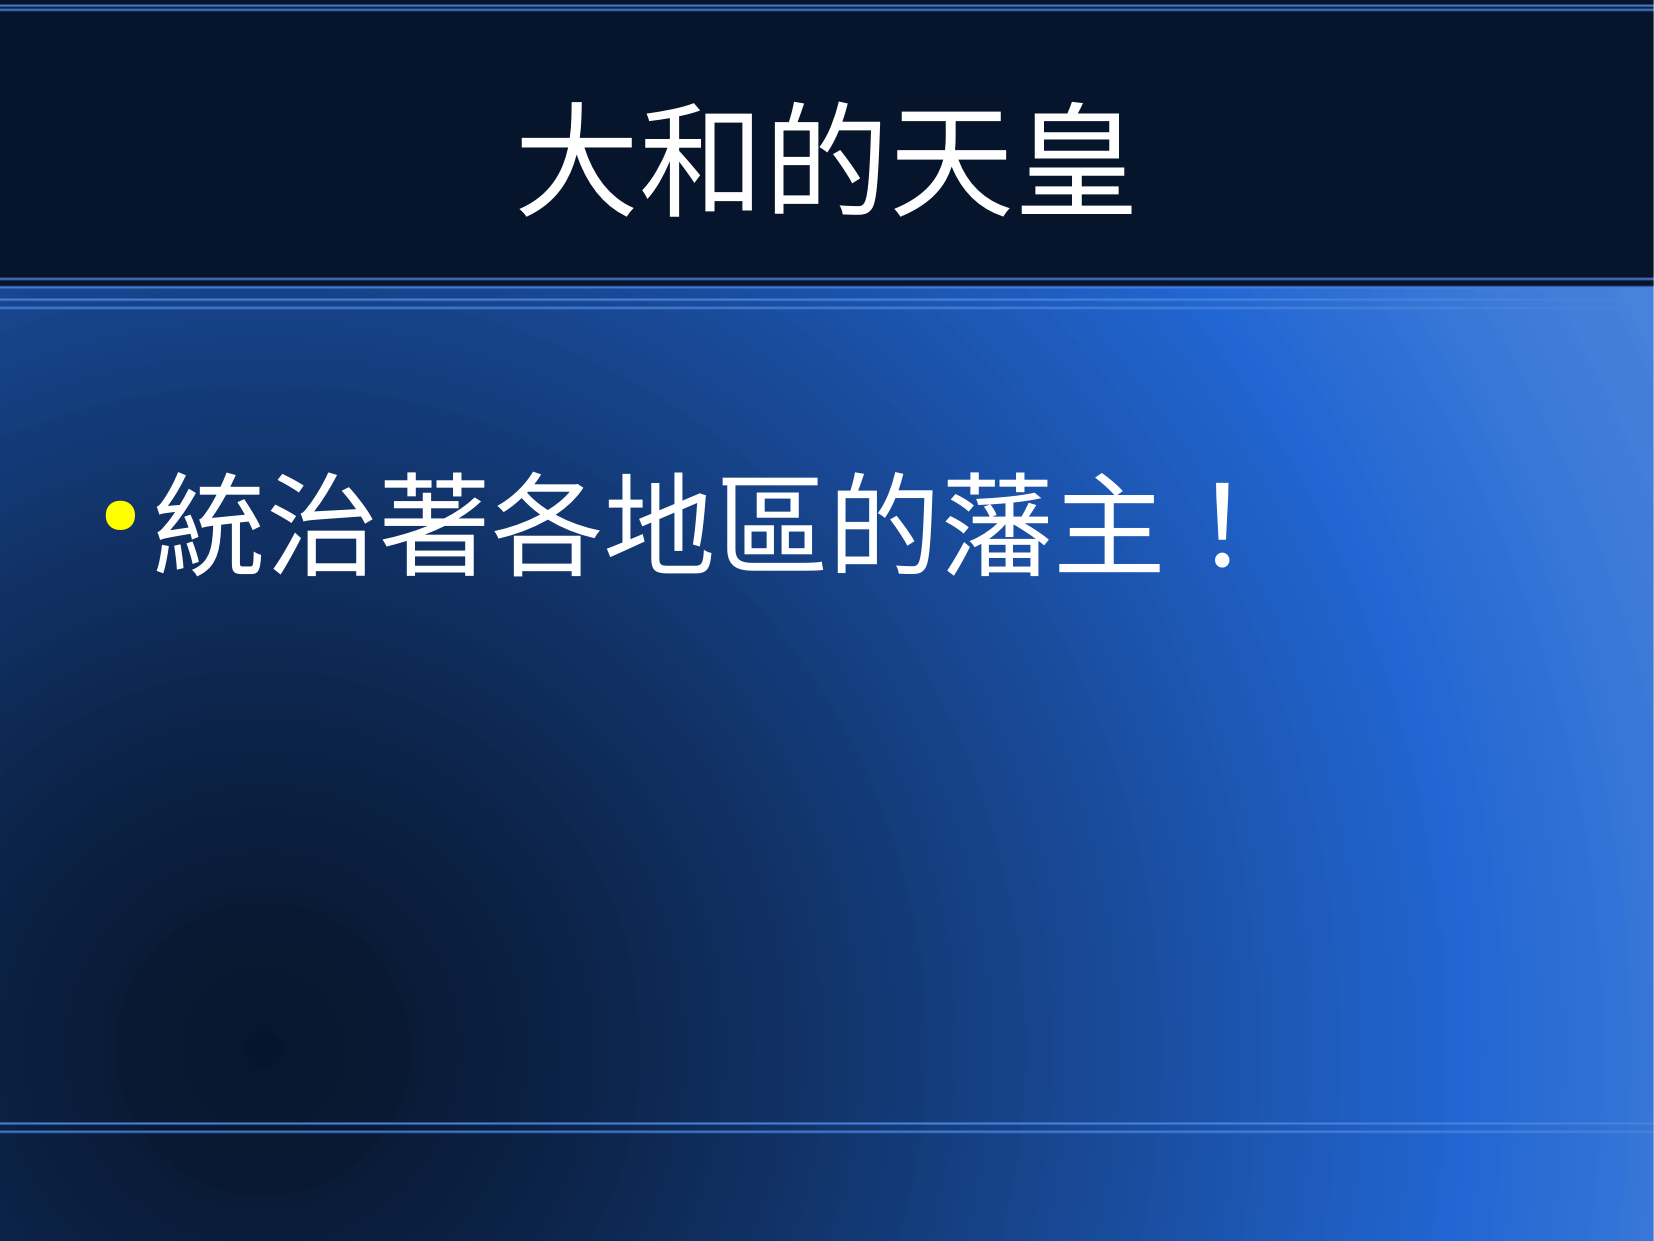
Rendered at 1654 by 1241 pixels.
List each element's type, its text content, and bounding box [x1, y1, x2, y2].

title 大和的天皇 [82, 49, 1571, 257]
picture [0, 0, 1654, 1241]
list 統治著各地區的藩主！ [82, 355, 1571, 1241]
